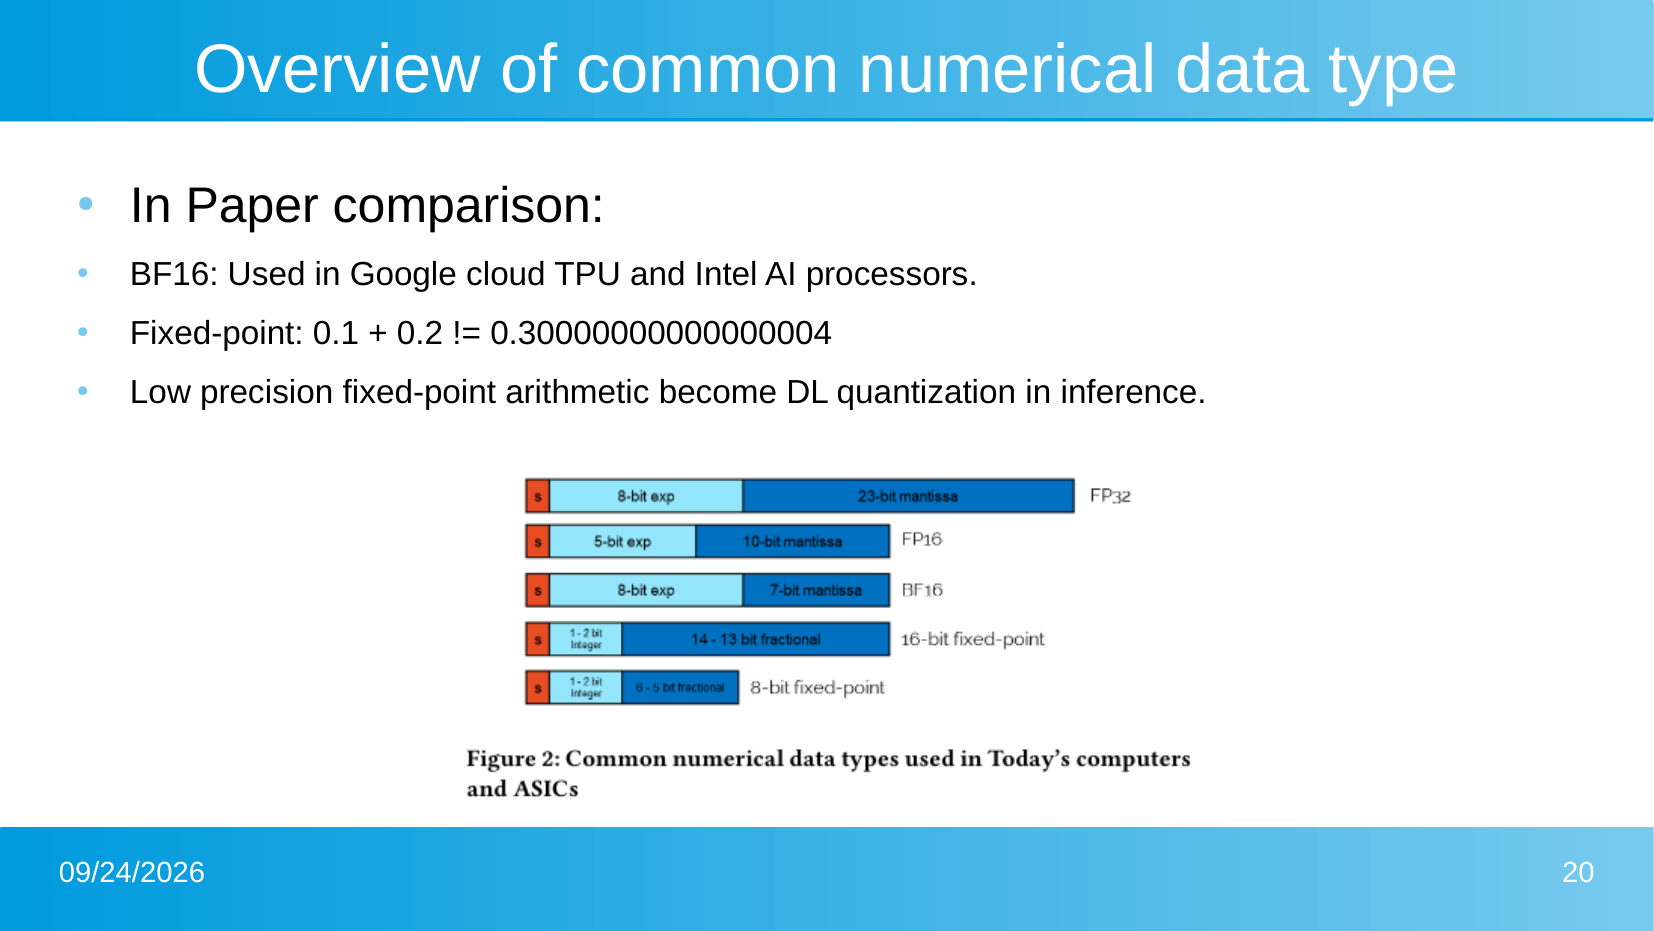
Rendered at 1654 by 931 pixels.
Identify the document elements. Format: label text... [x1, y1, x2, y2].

picture [448, 463, 1205, 813]
list In Paper comparison: BF16: Used in Google cloud TPU and Intel AI processors. Fixed-point: 0.1 + 0.2 != 0.30000000000000004 Low precision fixed-point arithmetic become DL quantization in inference. [59, 177, 1595, 768]
title Overview of common numerical data type [59, 29, 1595, 108]
